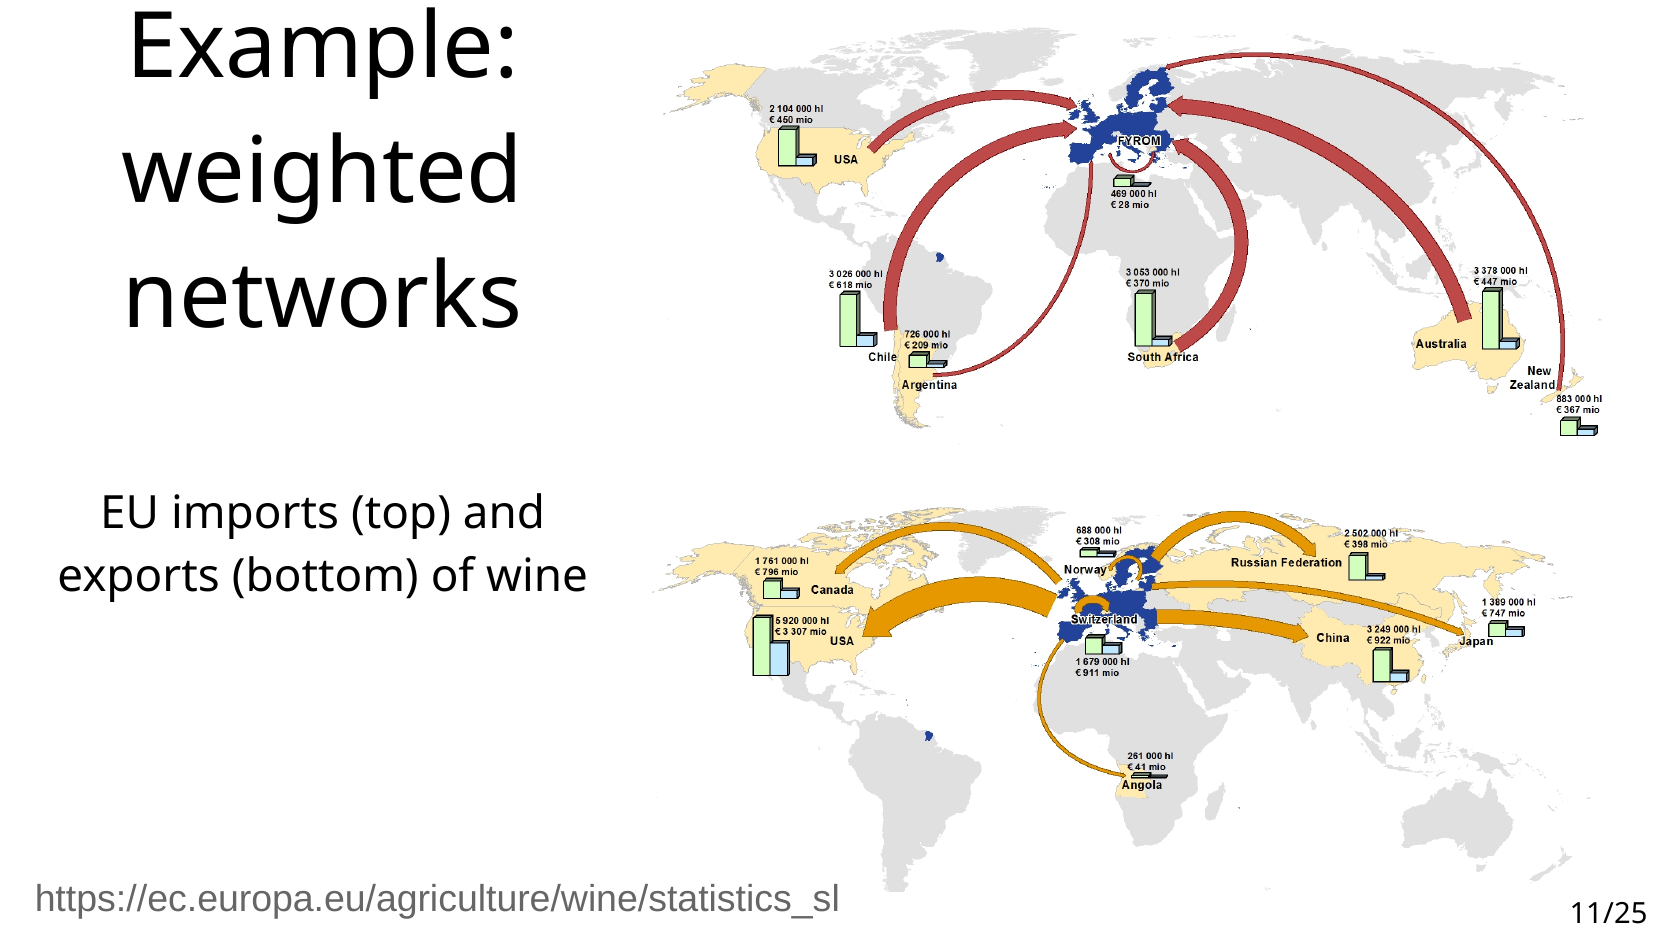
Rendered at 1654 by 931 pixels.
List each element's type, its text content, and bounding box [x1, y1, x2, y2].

title Example: weighted networks EU imports (top) and exports (bottom) of wine [30, 29, 616, 556]
text_box https://ec.europa.eu/agriculture/wine/statistics_sl [20, 870, 946, 927]
picture [662, 8, 1608, 448]
picture [647, 486, 1593, 892]
